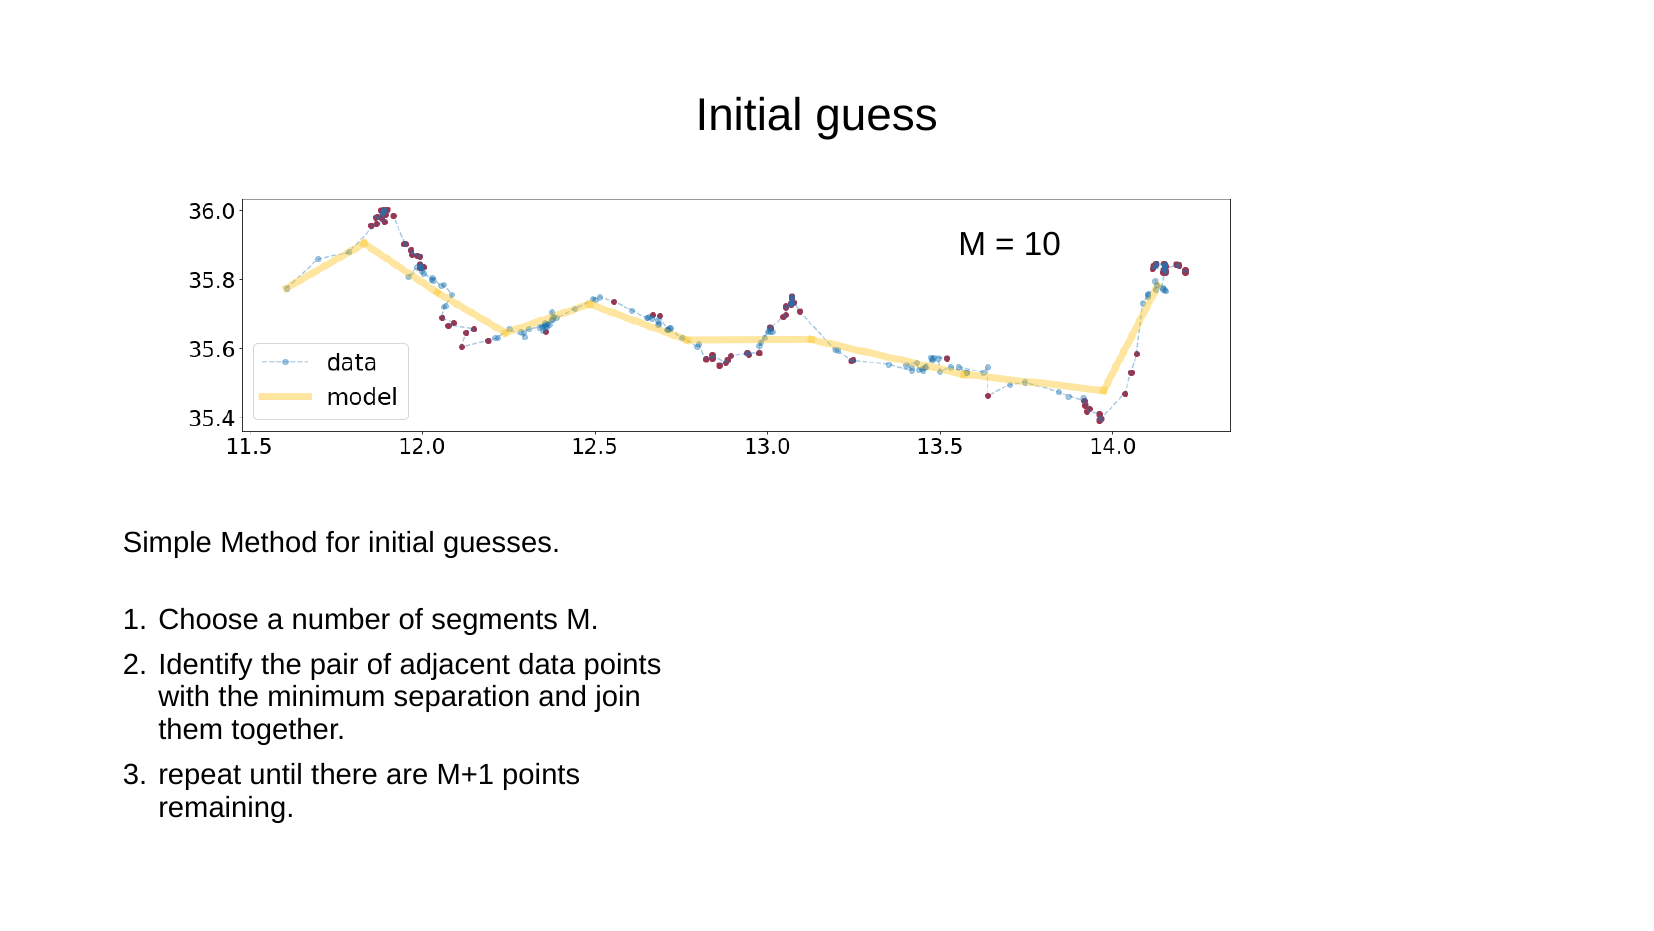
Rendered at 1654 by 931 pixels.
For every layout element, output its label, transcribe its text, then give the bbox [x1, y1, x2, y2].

title Initial guess [72, 37, 1561, 193]
picture [181, 192, 1236, 464]
text_box M = 10 [943, 217, 1346, 317]
text_box Simple Method for initial guesses. Choose a number of segments M. Identify the pair of adjacent data points with the minimum separation and join them together. repeat until there are M+1 points remaining. [108, 518, 686, 891]
